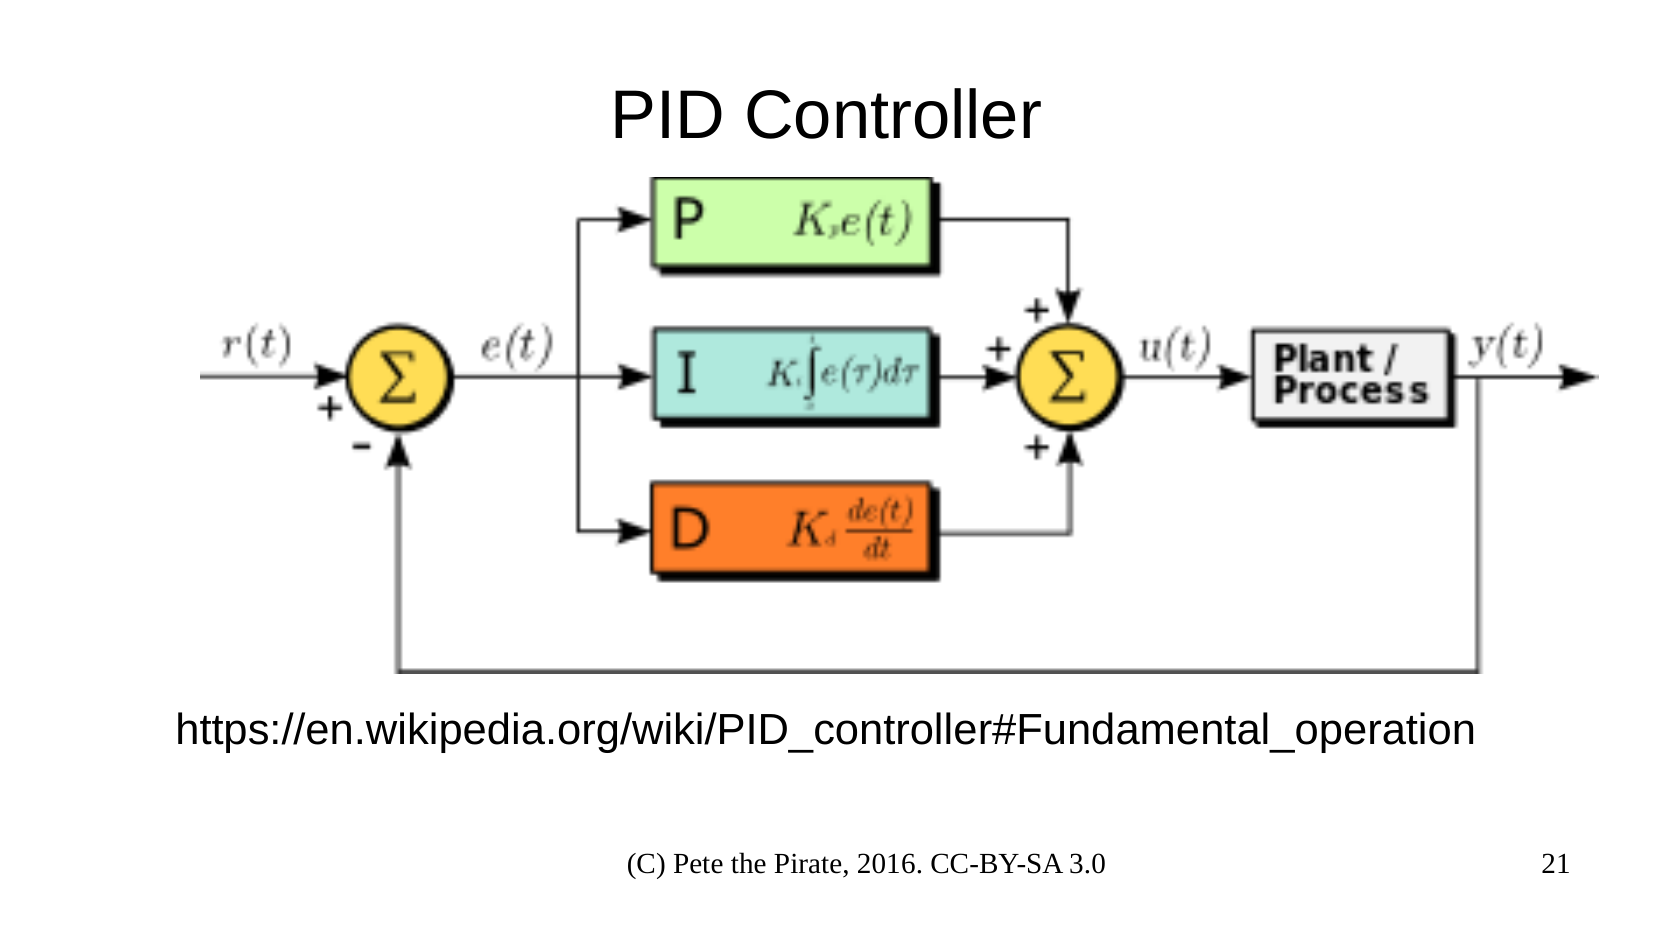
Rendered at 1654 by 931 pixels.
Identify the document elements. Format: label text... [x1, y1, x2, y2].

list https://en.wikipedia.org/wiki/PID_controller#Fundamental_operation [82, 217, 1571, 757]
title PID Controller [82, 37, 1571, 193]
picture [200, 177, 1599, 674]
